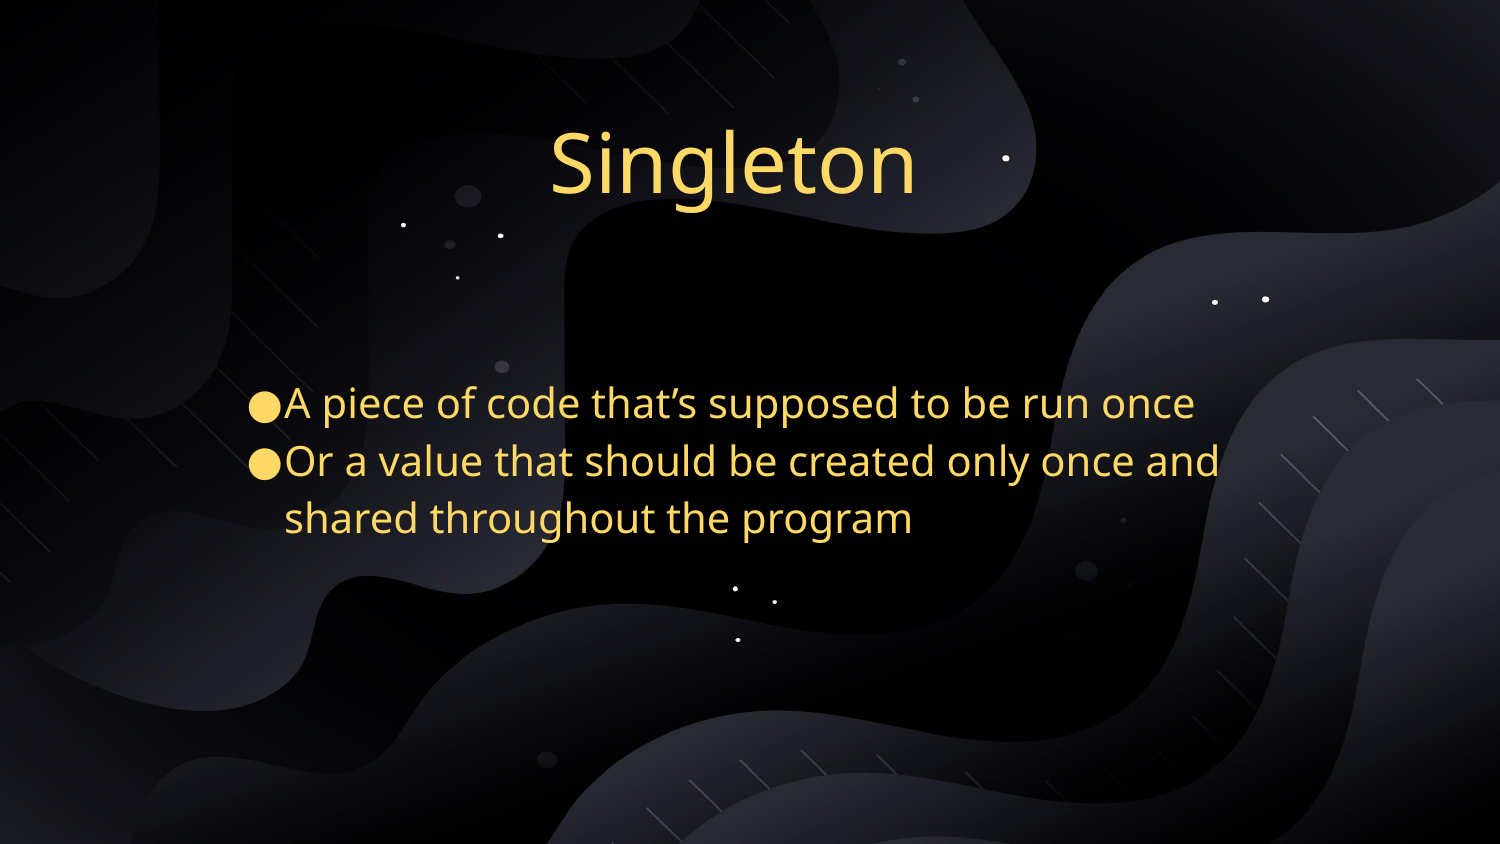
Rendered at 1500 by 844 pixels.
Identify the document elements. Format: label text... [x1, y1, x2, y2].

title Singleton [309, 73, 1160, 248]
picture [0, 0, 1500, 844]
text_box A piece of code that’s supposed to be run once Or a value that should be created only once and shared throughout the program [239, 361, 1261, 624]
